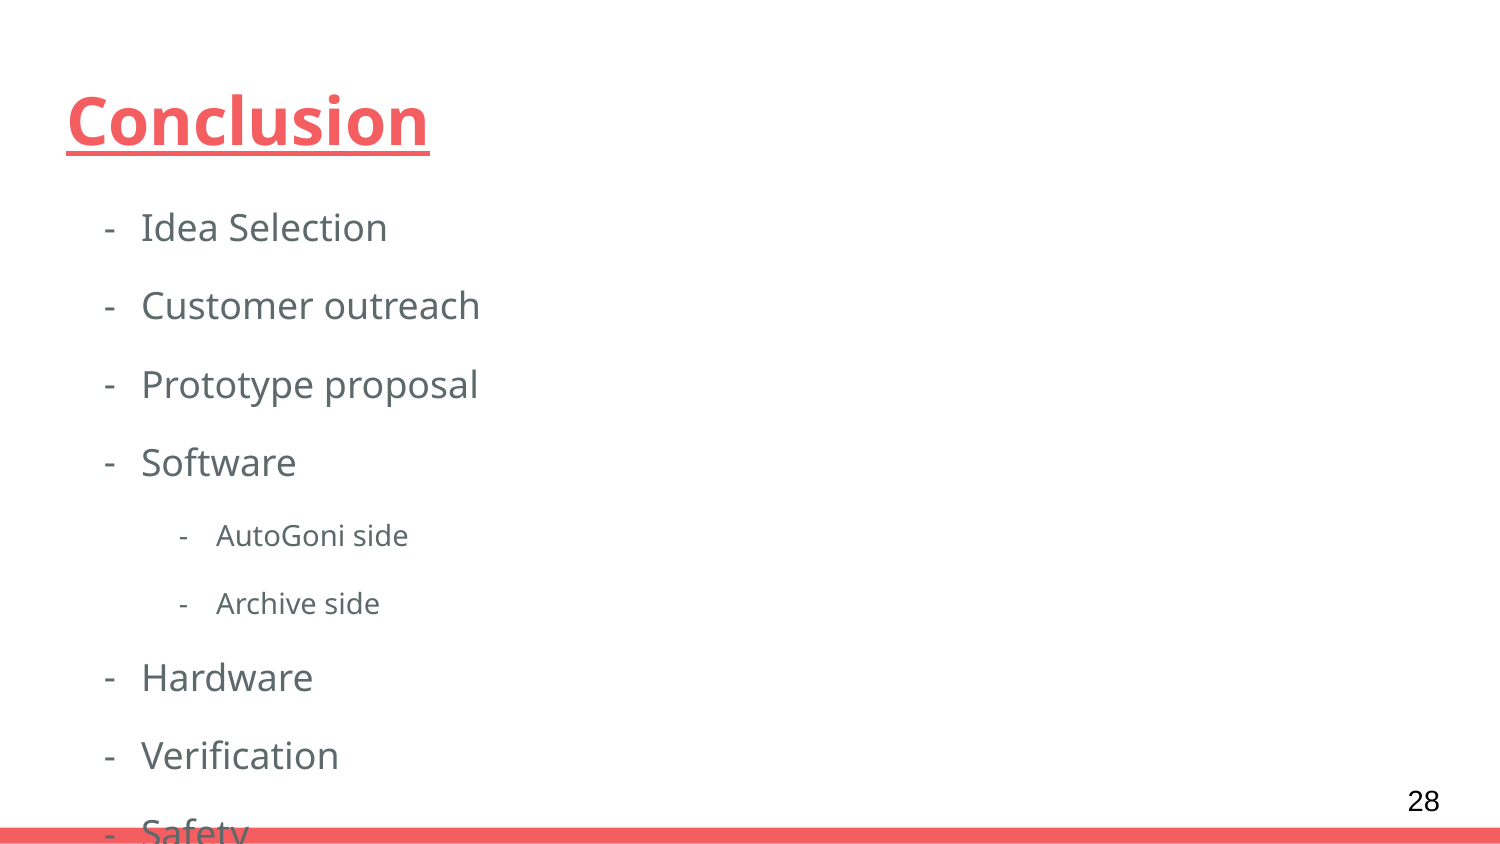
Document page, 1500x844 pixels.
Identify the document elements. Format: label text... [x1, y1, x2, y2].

list Idea Selection Customer outreach Prototype proposal Software AutoGoni side Archive side Hardware Verification Safety Documentation Future Possibilities [51, 189, 1449, 750]
slide_number <number> [1392, 767, 1483, 833]
title Conclusion [51, 64, 1449, 167]
